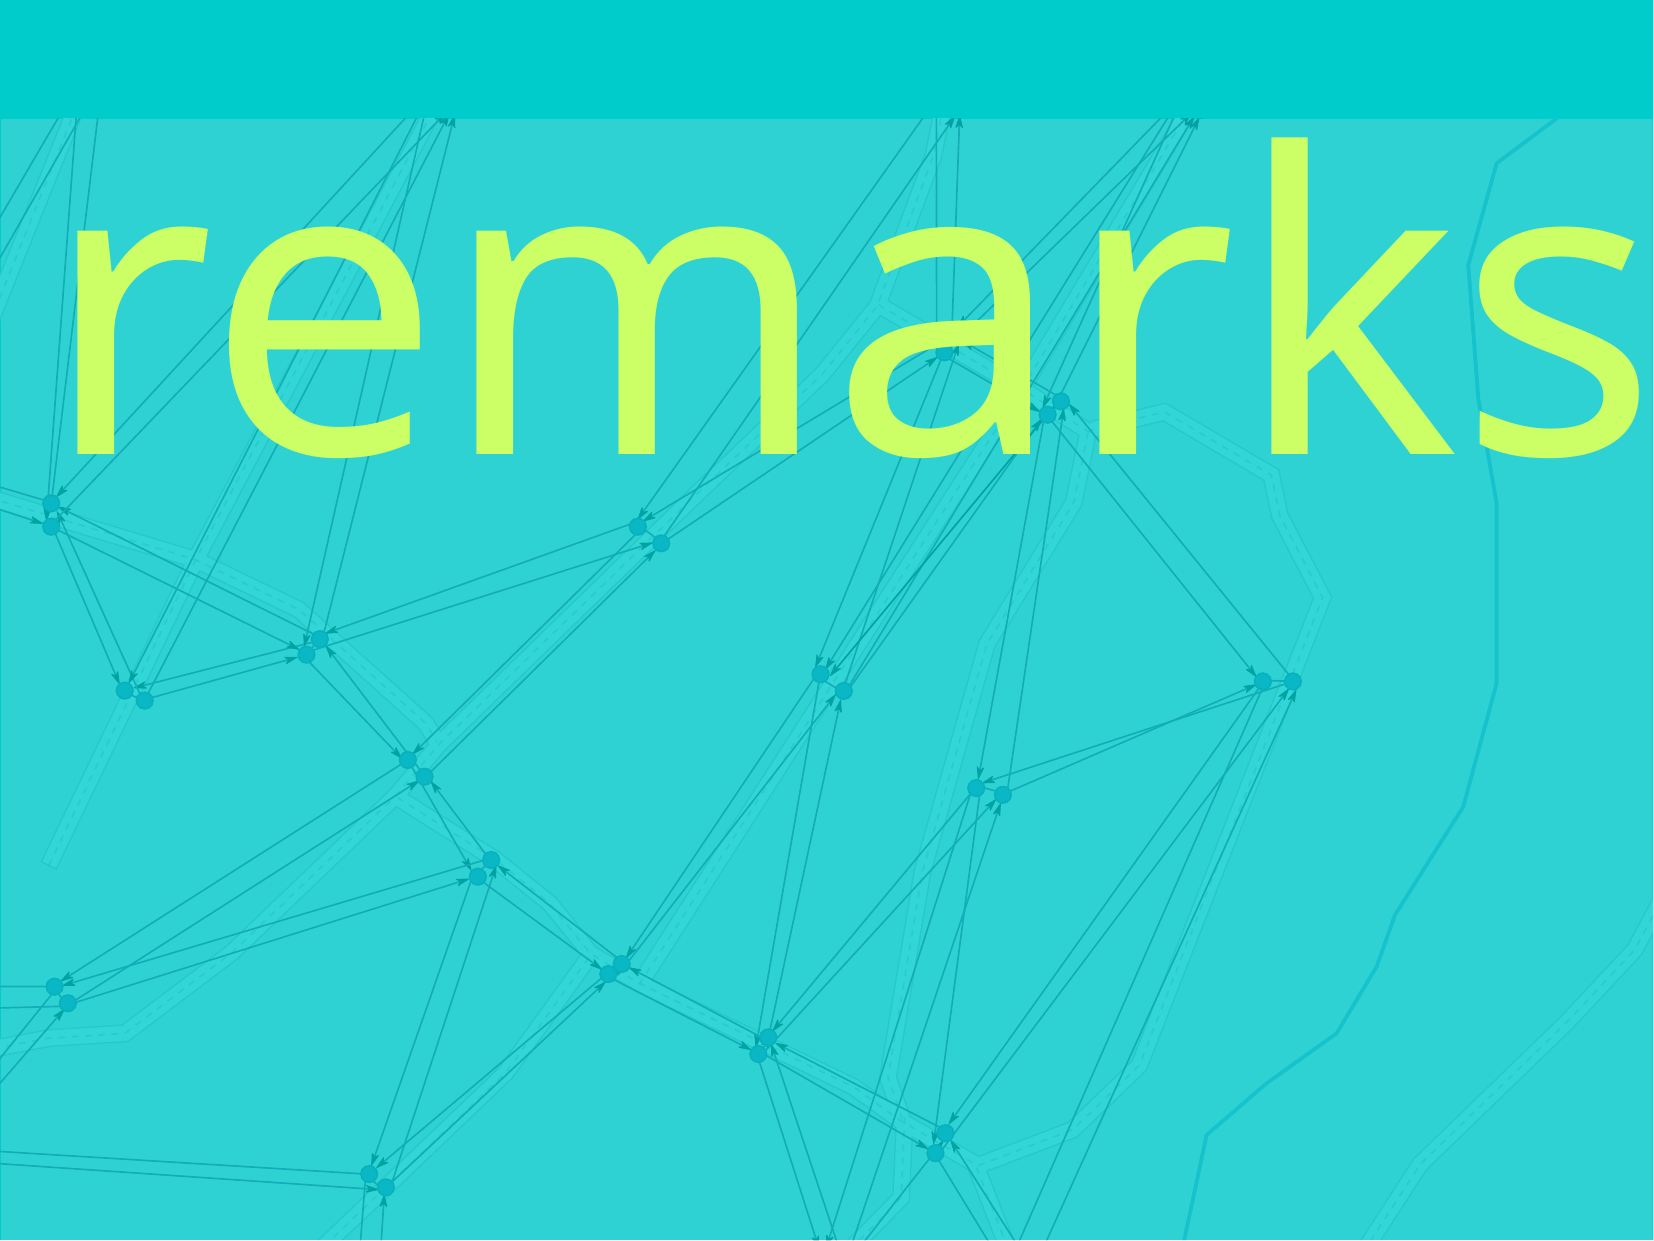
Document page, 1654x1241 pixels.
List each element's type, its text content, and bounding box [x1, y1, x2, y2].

text_box remarks [27, 1, 1503, 651]
picture [0, 118, 1654, 1241]
picture [1503, 331, 1603, 429]
